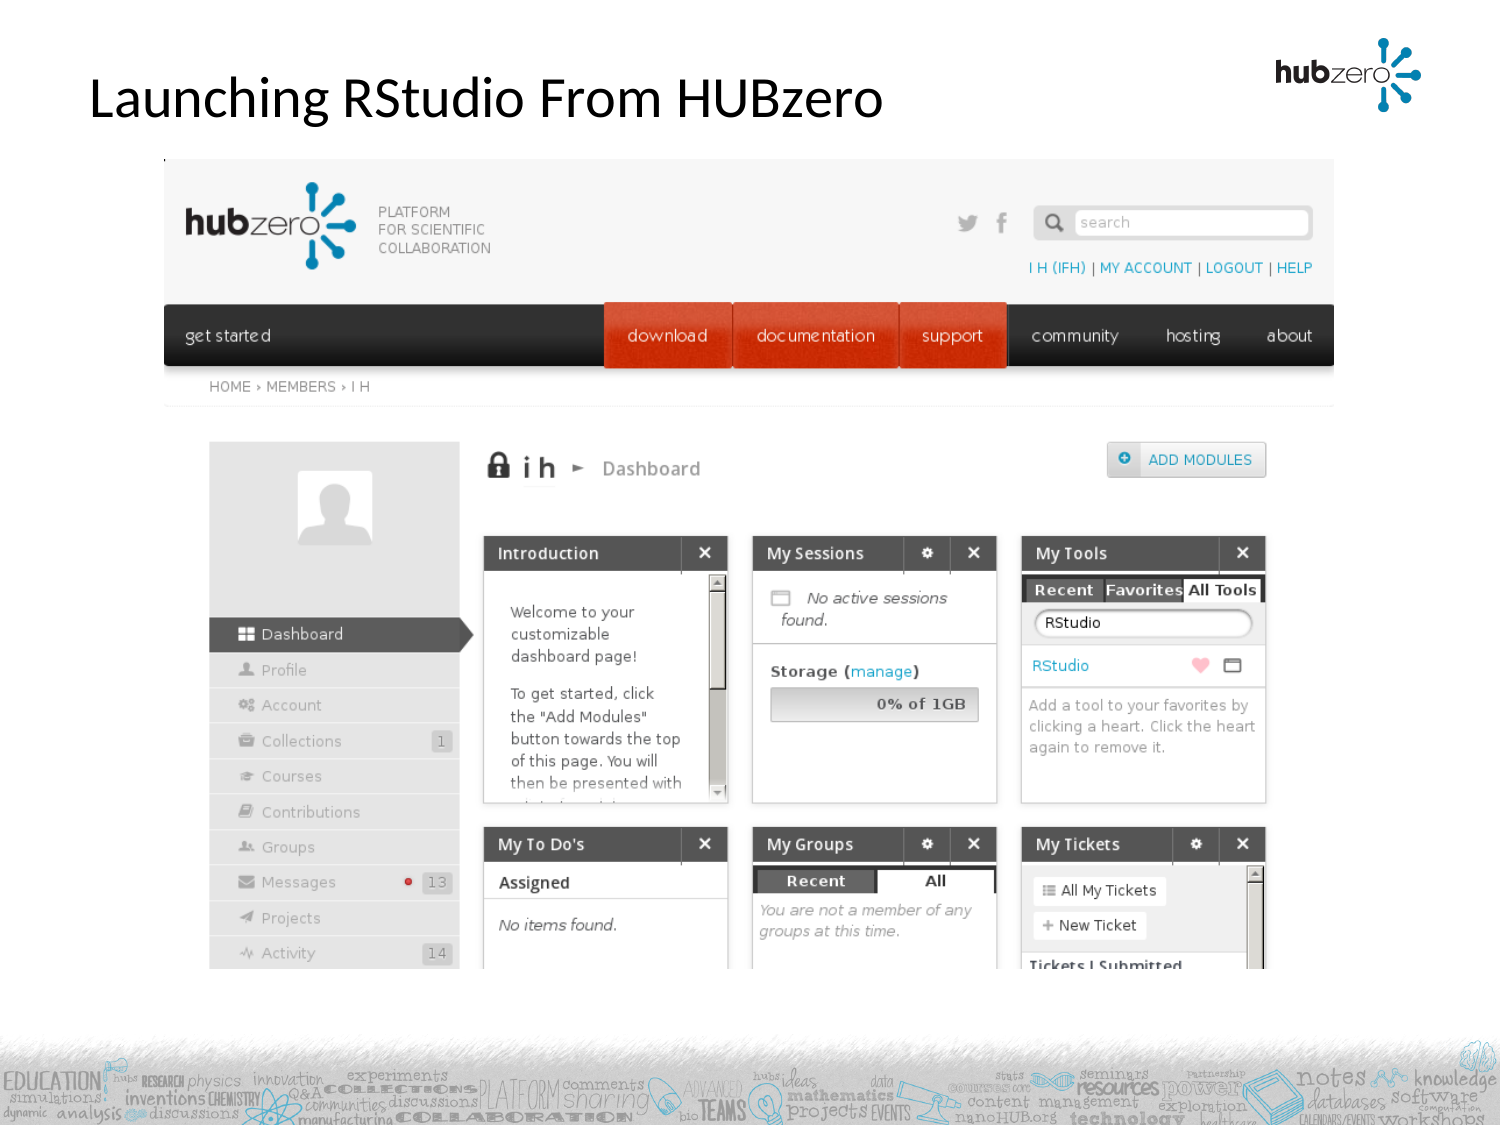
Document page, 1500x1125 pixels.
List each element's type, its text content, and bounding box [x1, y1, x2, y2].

picture [0, 1034, 1500, 1125]
picture [1272, 35, 1424, 44]
title Launching RStudio From HUBzero [75, 44, 1426, 144]
picture [164, 159, 1334, 969]
